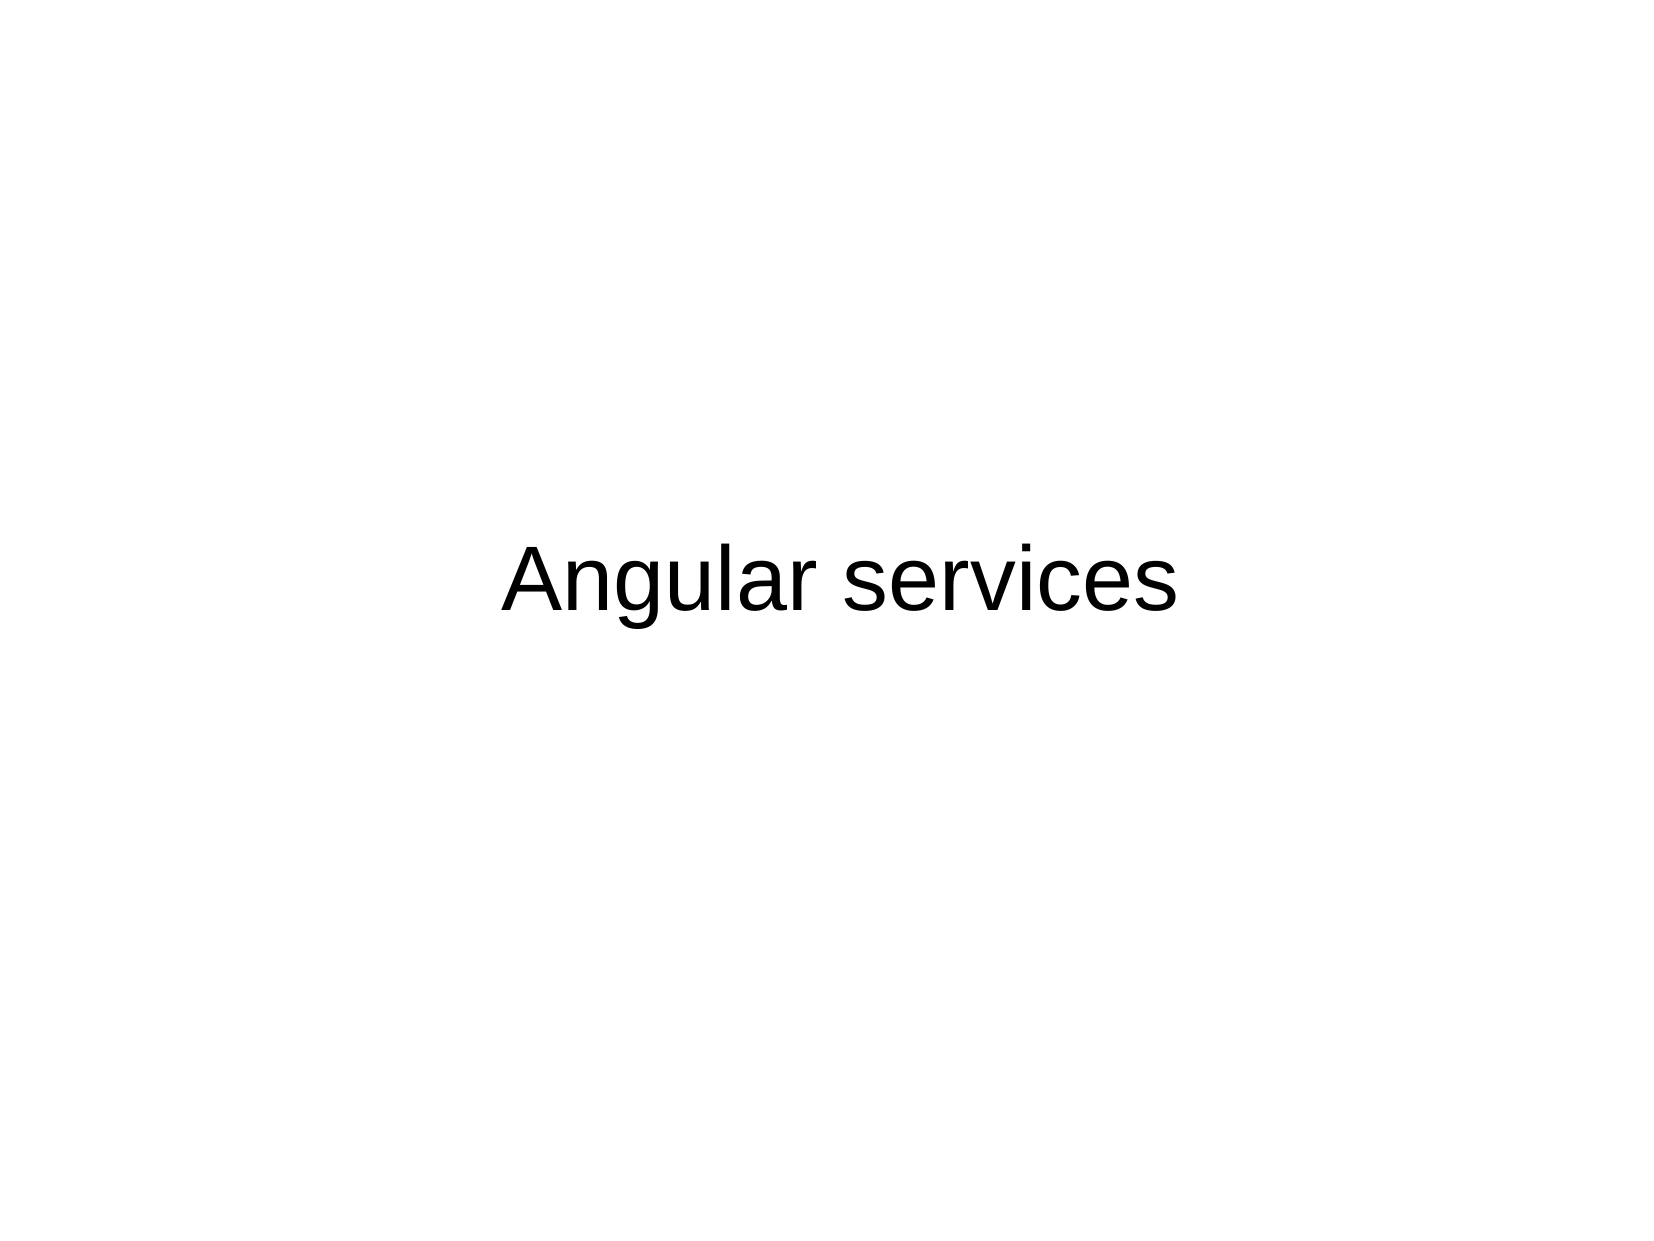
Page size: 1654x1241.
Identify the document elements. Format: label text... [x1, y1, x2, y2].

title Angular services [96, 475, 1586, 683]
